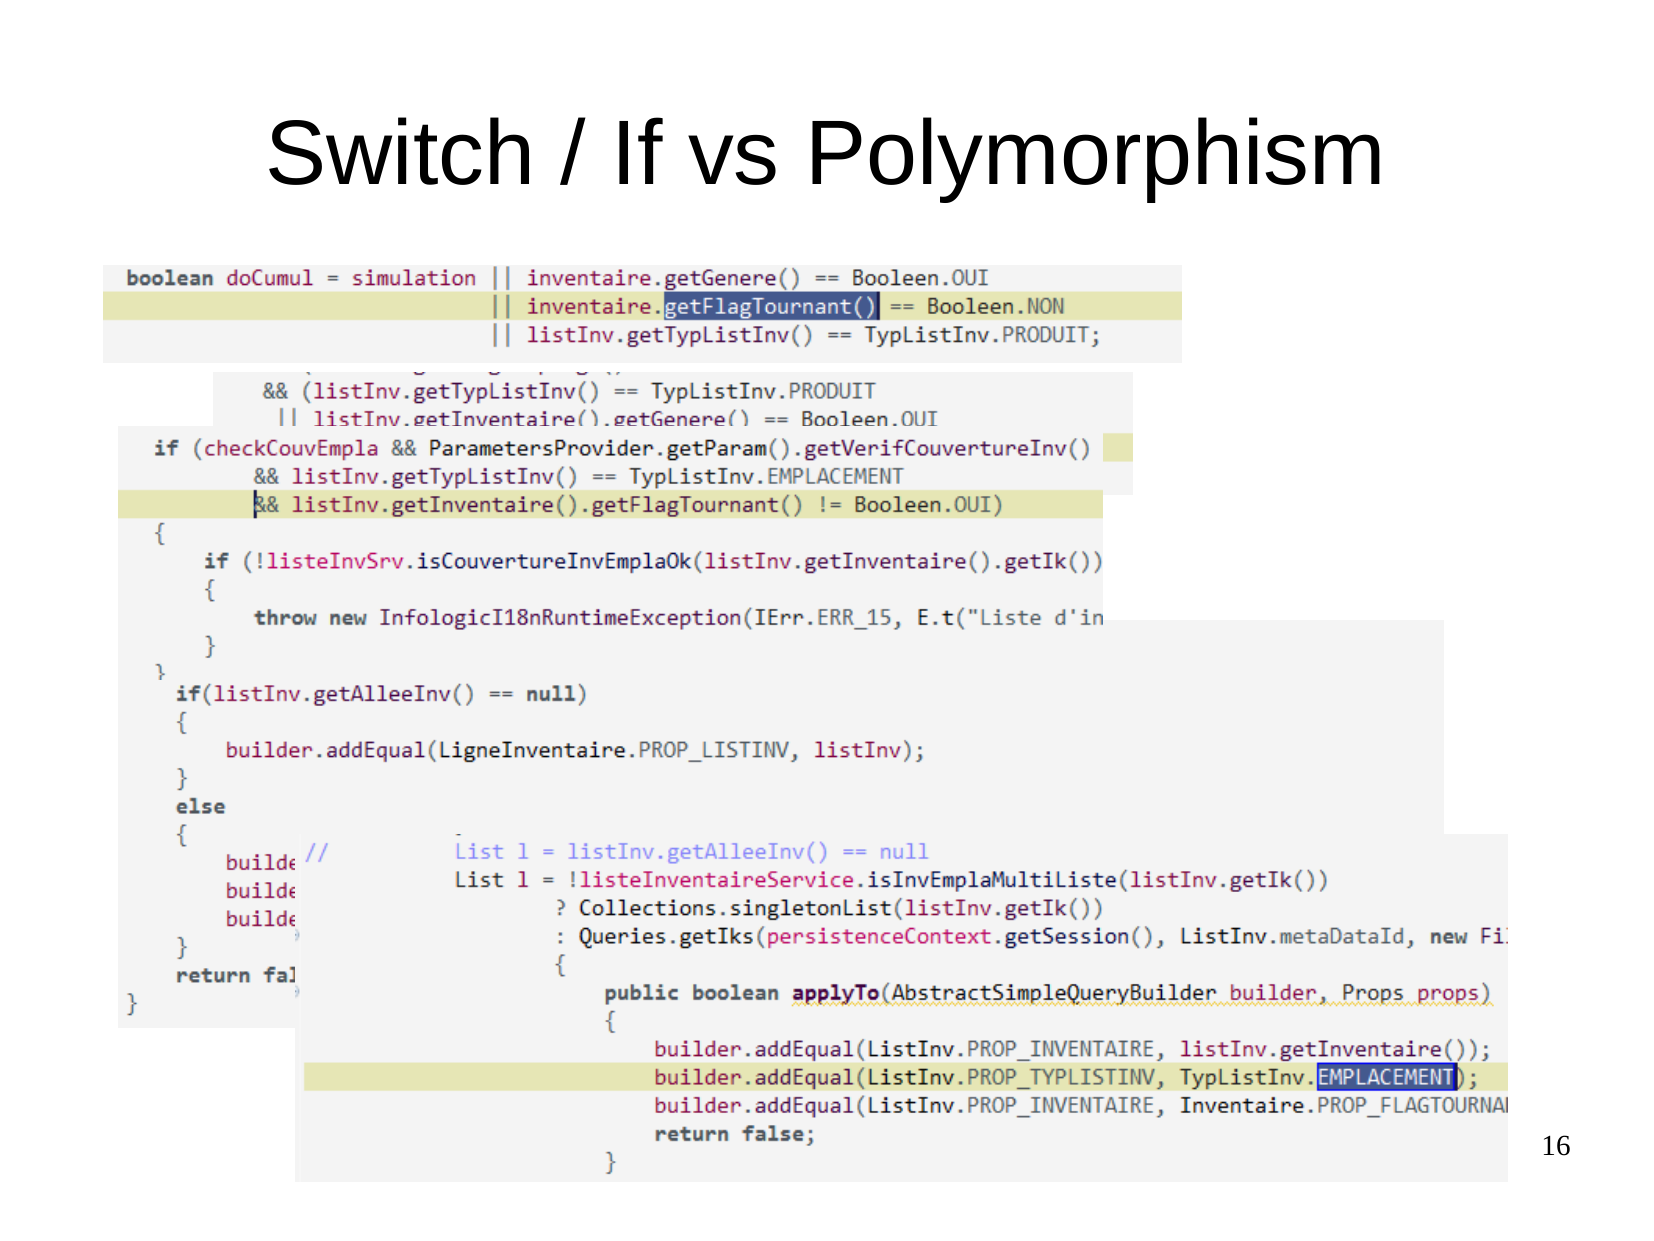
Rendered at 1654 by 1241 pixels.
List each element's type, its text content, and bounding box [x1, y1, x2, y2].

picture [103, 265, 1182, 363]
title Switch / If vs Polymorphism [82, 49, 1571, 257]
picture [118, 372, 1508, 1182]
